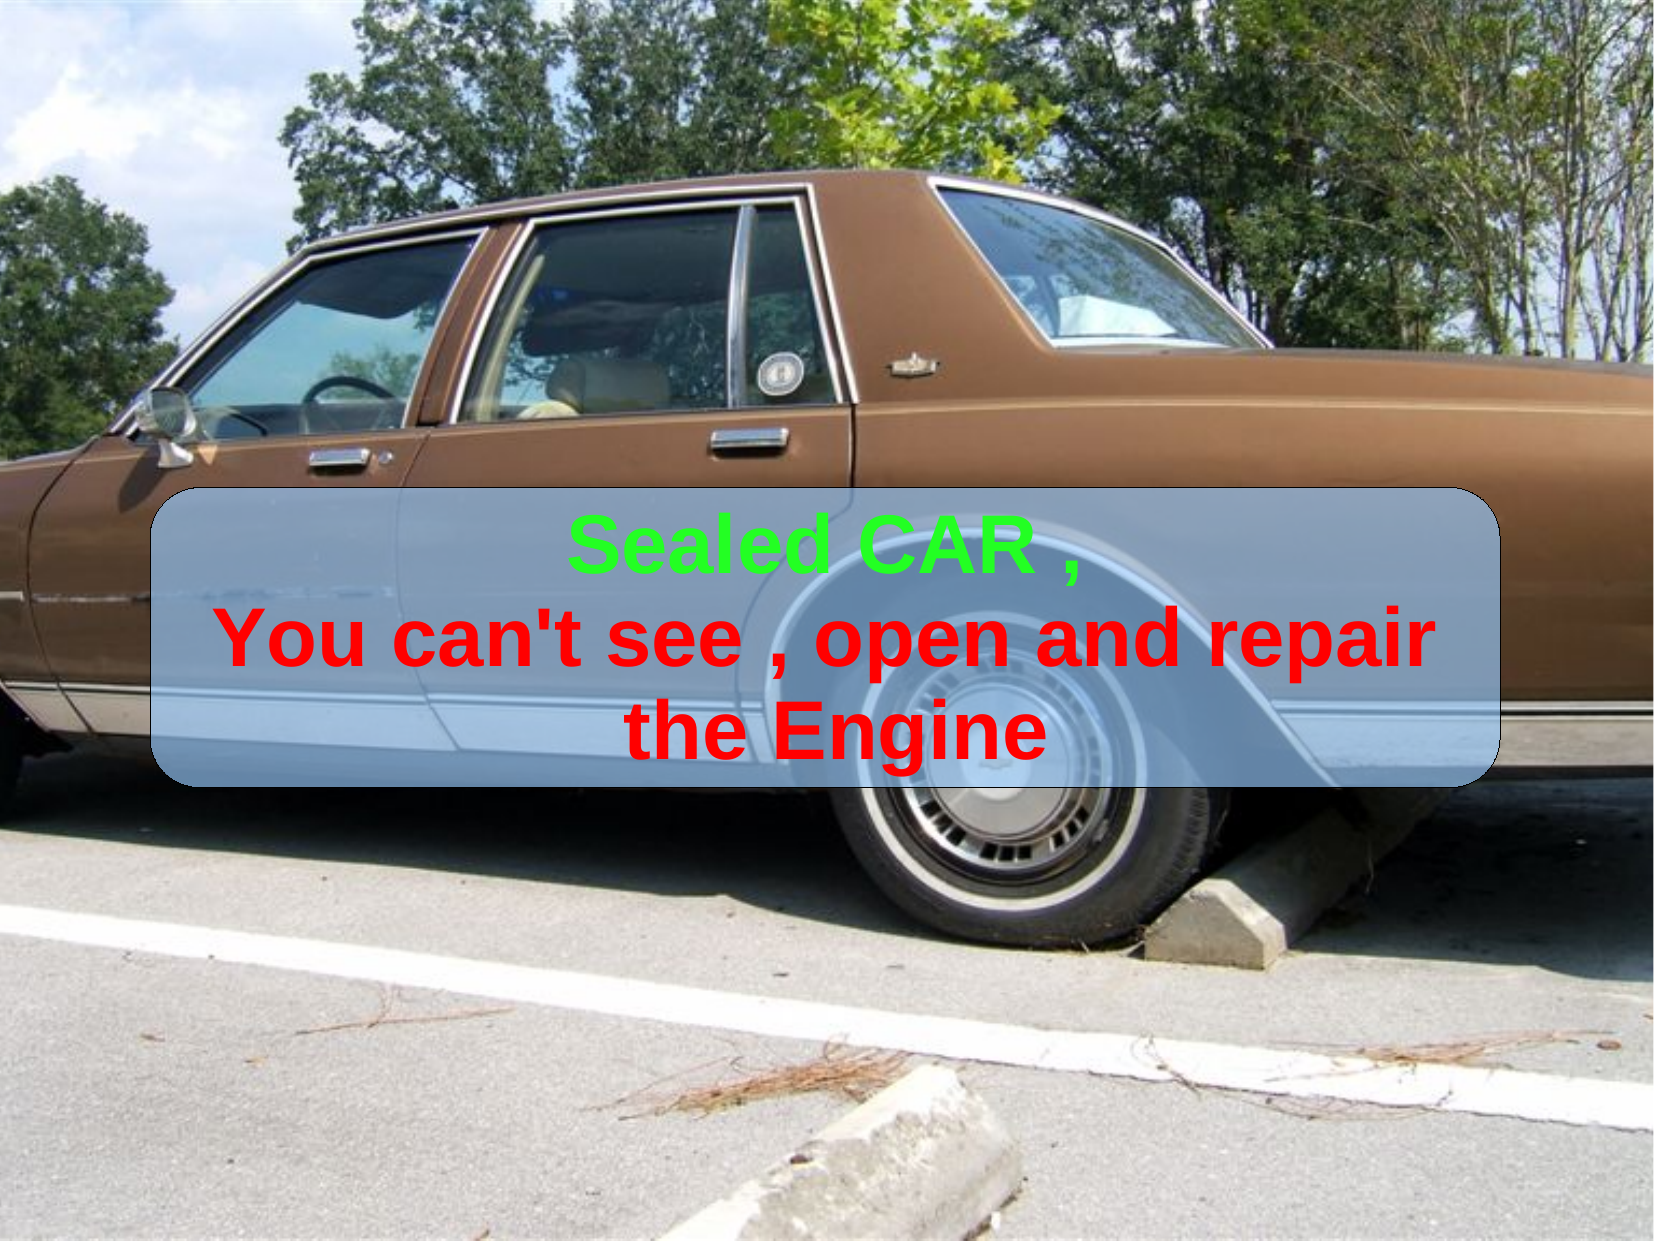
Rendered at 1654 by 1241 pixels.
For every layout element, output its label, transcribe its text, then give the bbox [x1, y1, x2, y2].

picture [0, 0, 1654, 1241]
text_box Sealed CAR , You can't see , open and repair the Engine [150, 487, 1501, 788]
